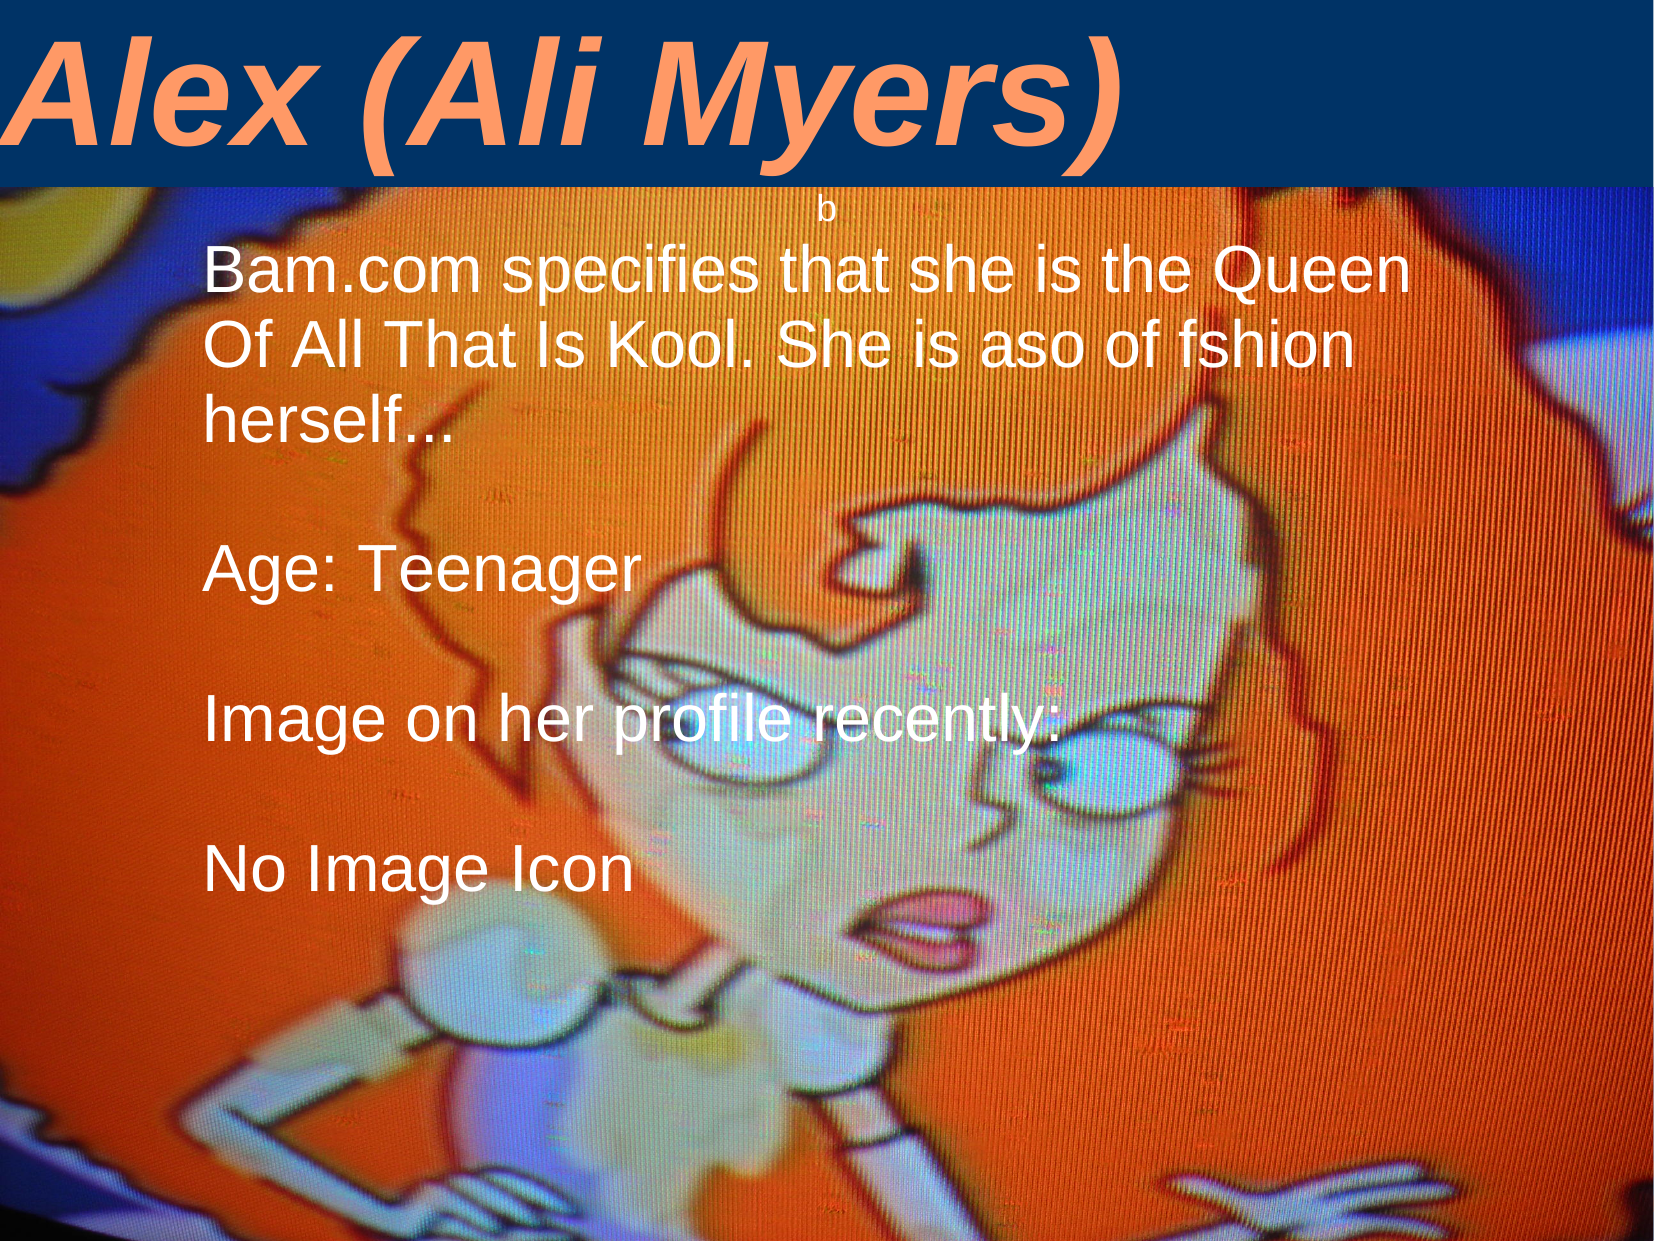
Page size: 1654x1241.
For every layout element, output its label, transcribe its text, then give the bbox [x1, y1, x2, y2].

title Alex (Ali Myers) [0, 0, 1654, 187]
text_box Bam.com specifies that she is the Queen Of All That Is Kool. She is aso of fshion herself... Age: Teenager Image on her profile recently: No Image Icon [187, 225, 1463, 913]
picture [0, 187, 1654, 1241]
